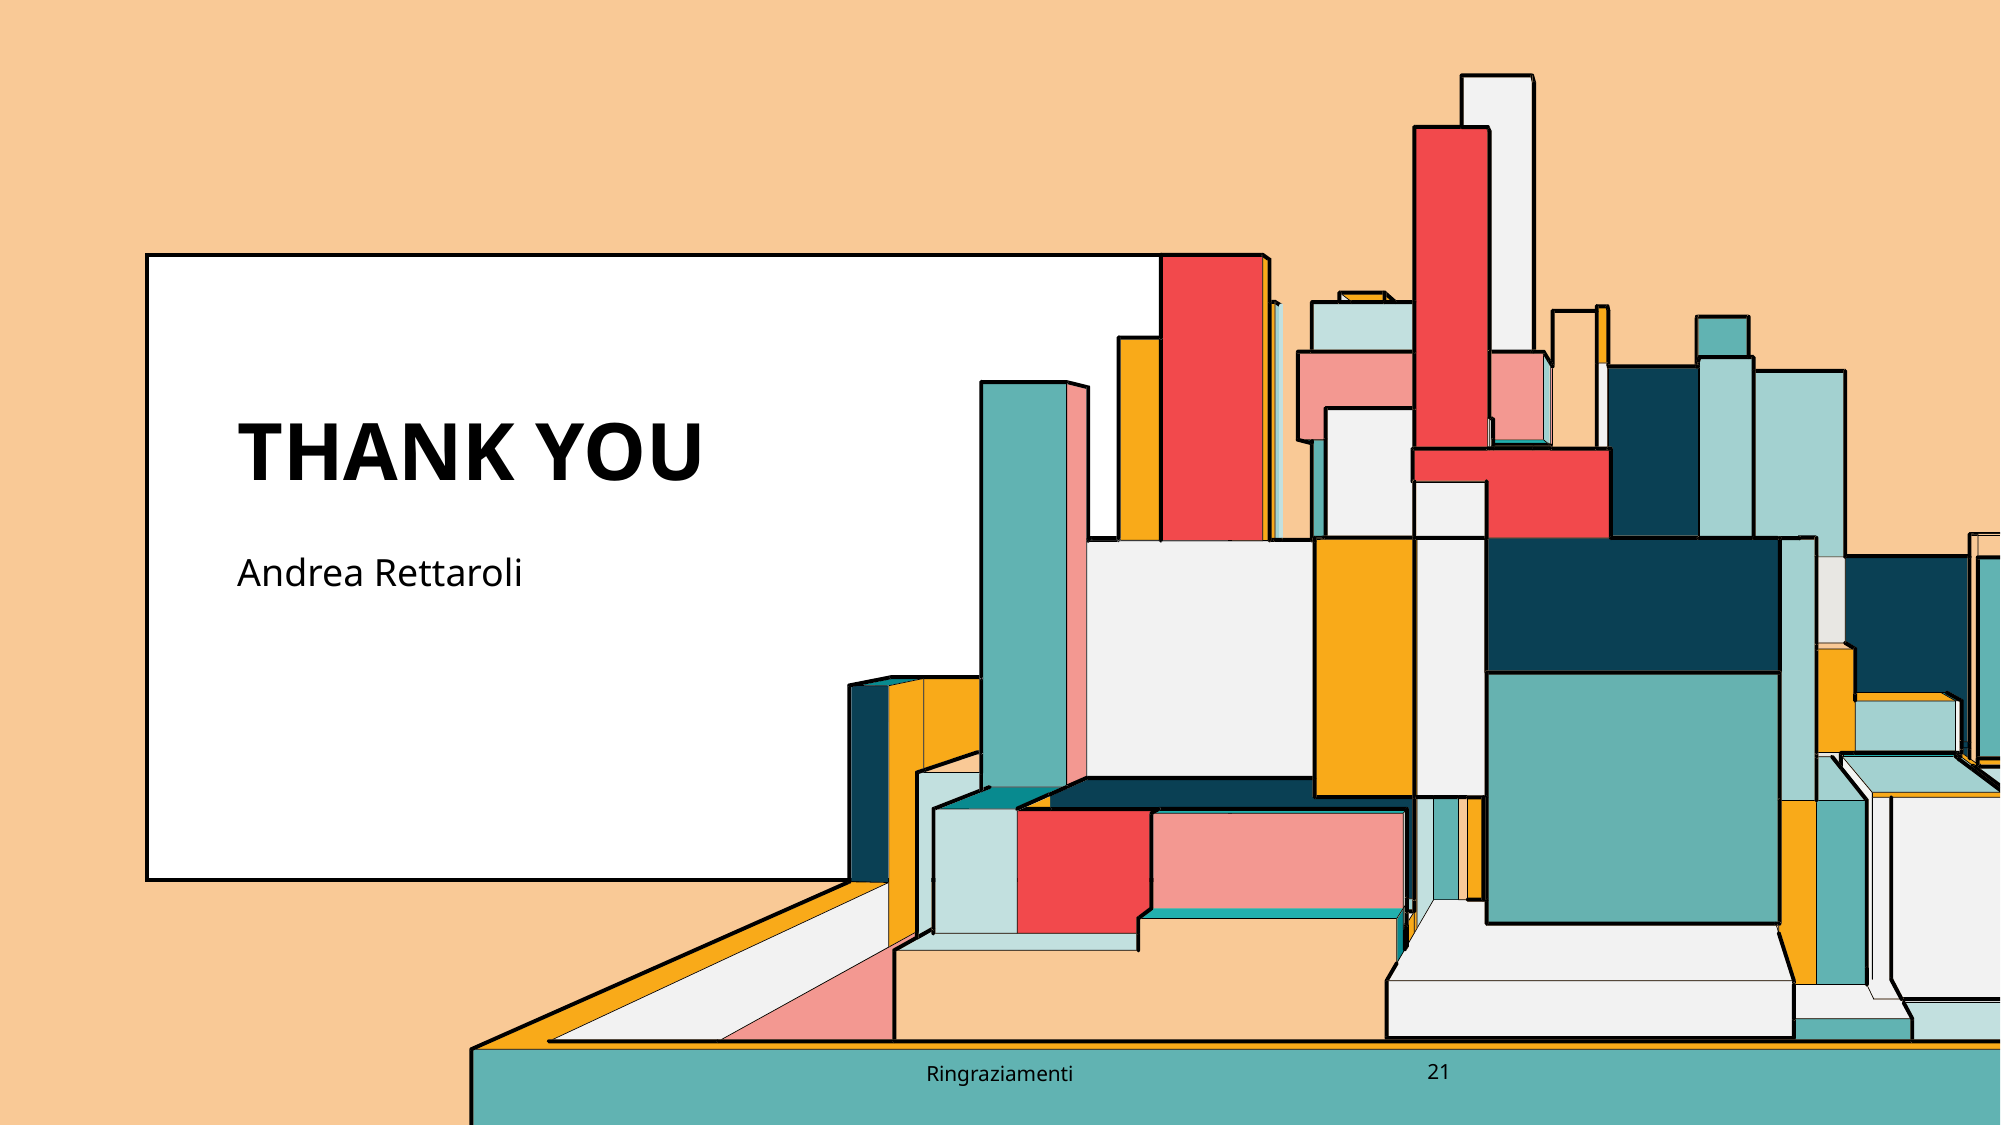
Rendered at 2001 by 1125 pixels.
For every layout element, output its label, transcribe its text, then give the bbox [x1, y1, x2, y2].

text_box Ringraziamenti [662, 1042, 1338, 1103]
list Andrea Rettaroli [221, 523, 798, 819]
title THANK YOU [221, 288, 929, 506]
text_box [1412, 1042, 1863, 1103]
